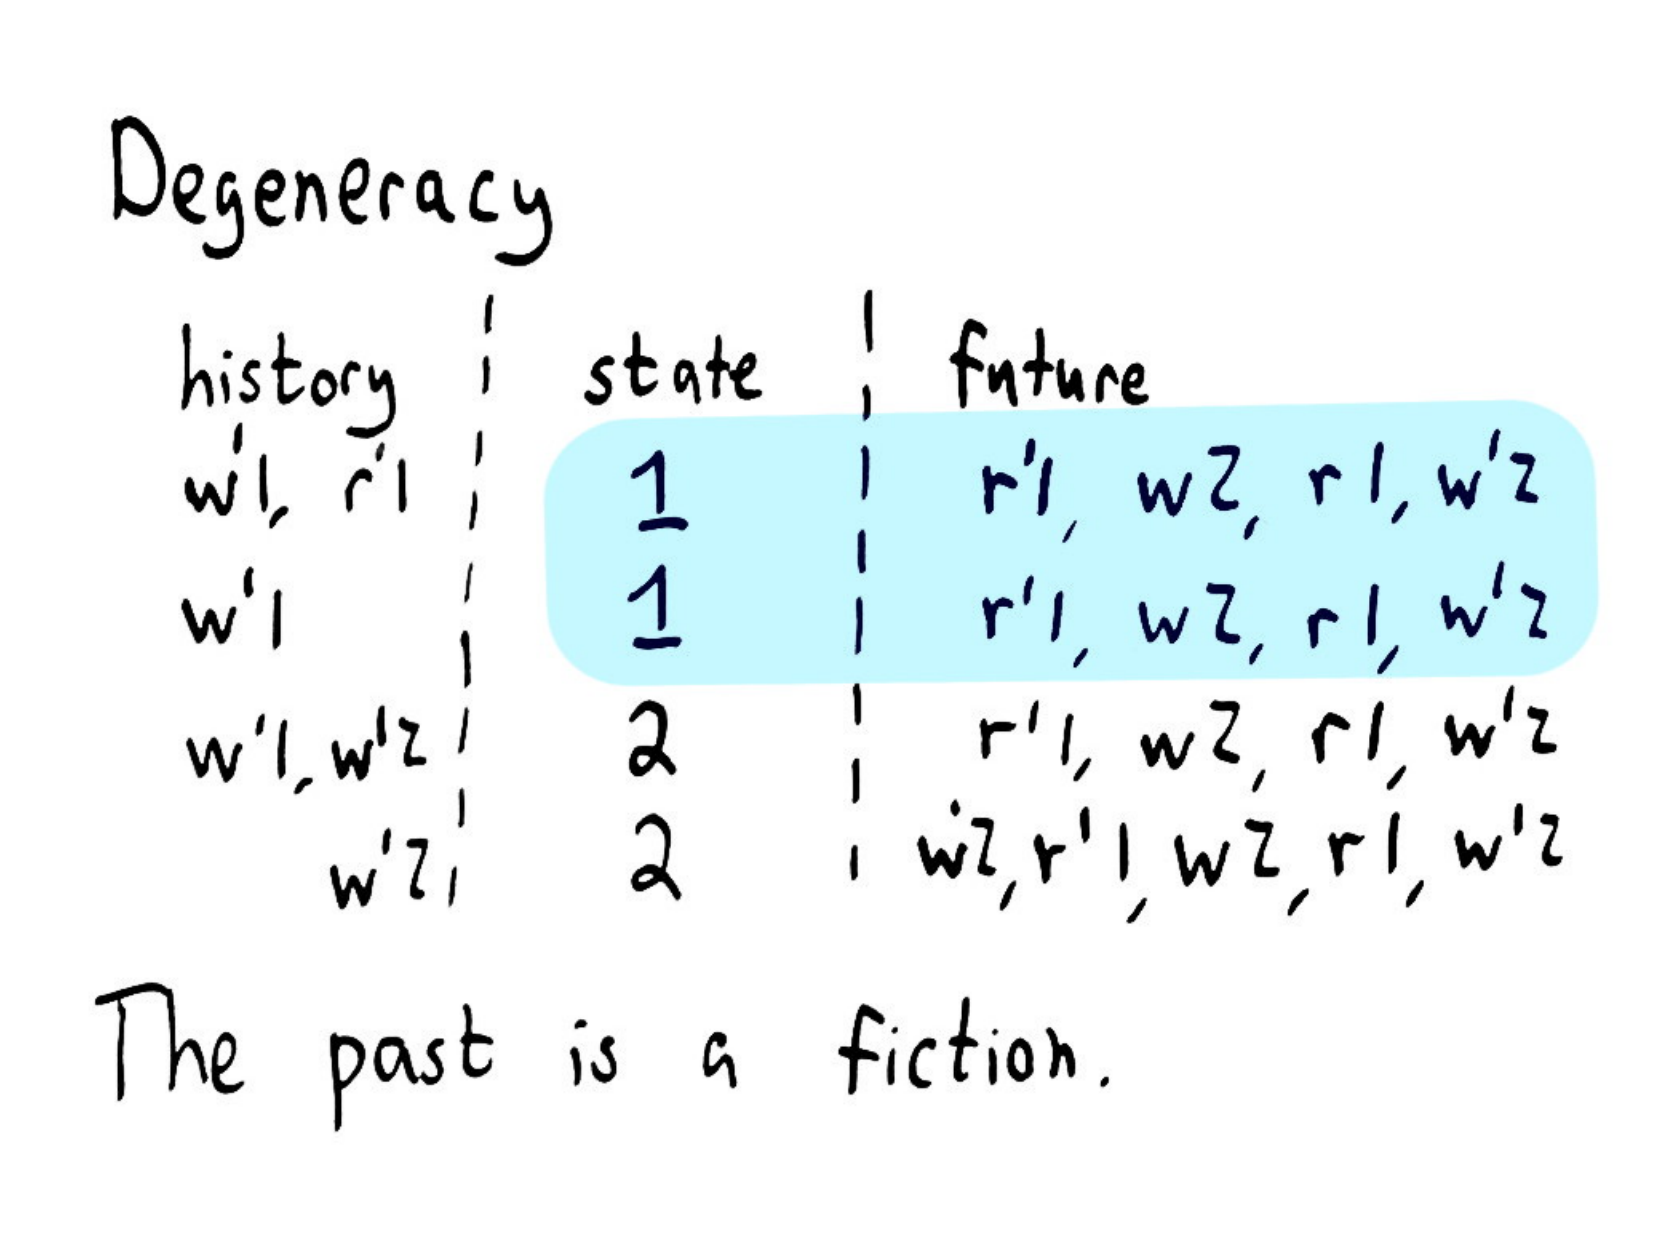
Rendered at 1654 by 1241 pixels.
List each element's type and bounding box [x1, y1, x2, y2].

picture [0, 44, 1619, 1171]
